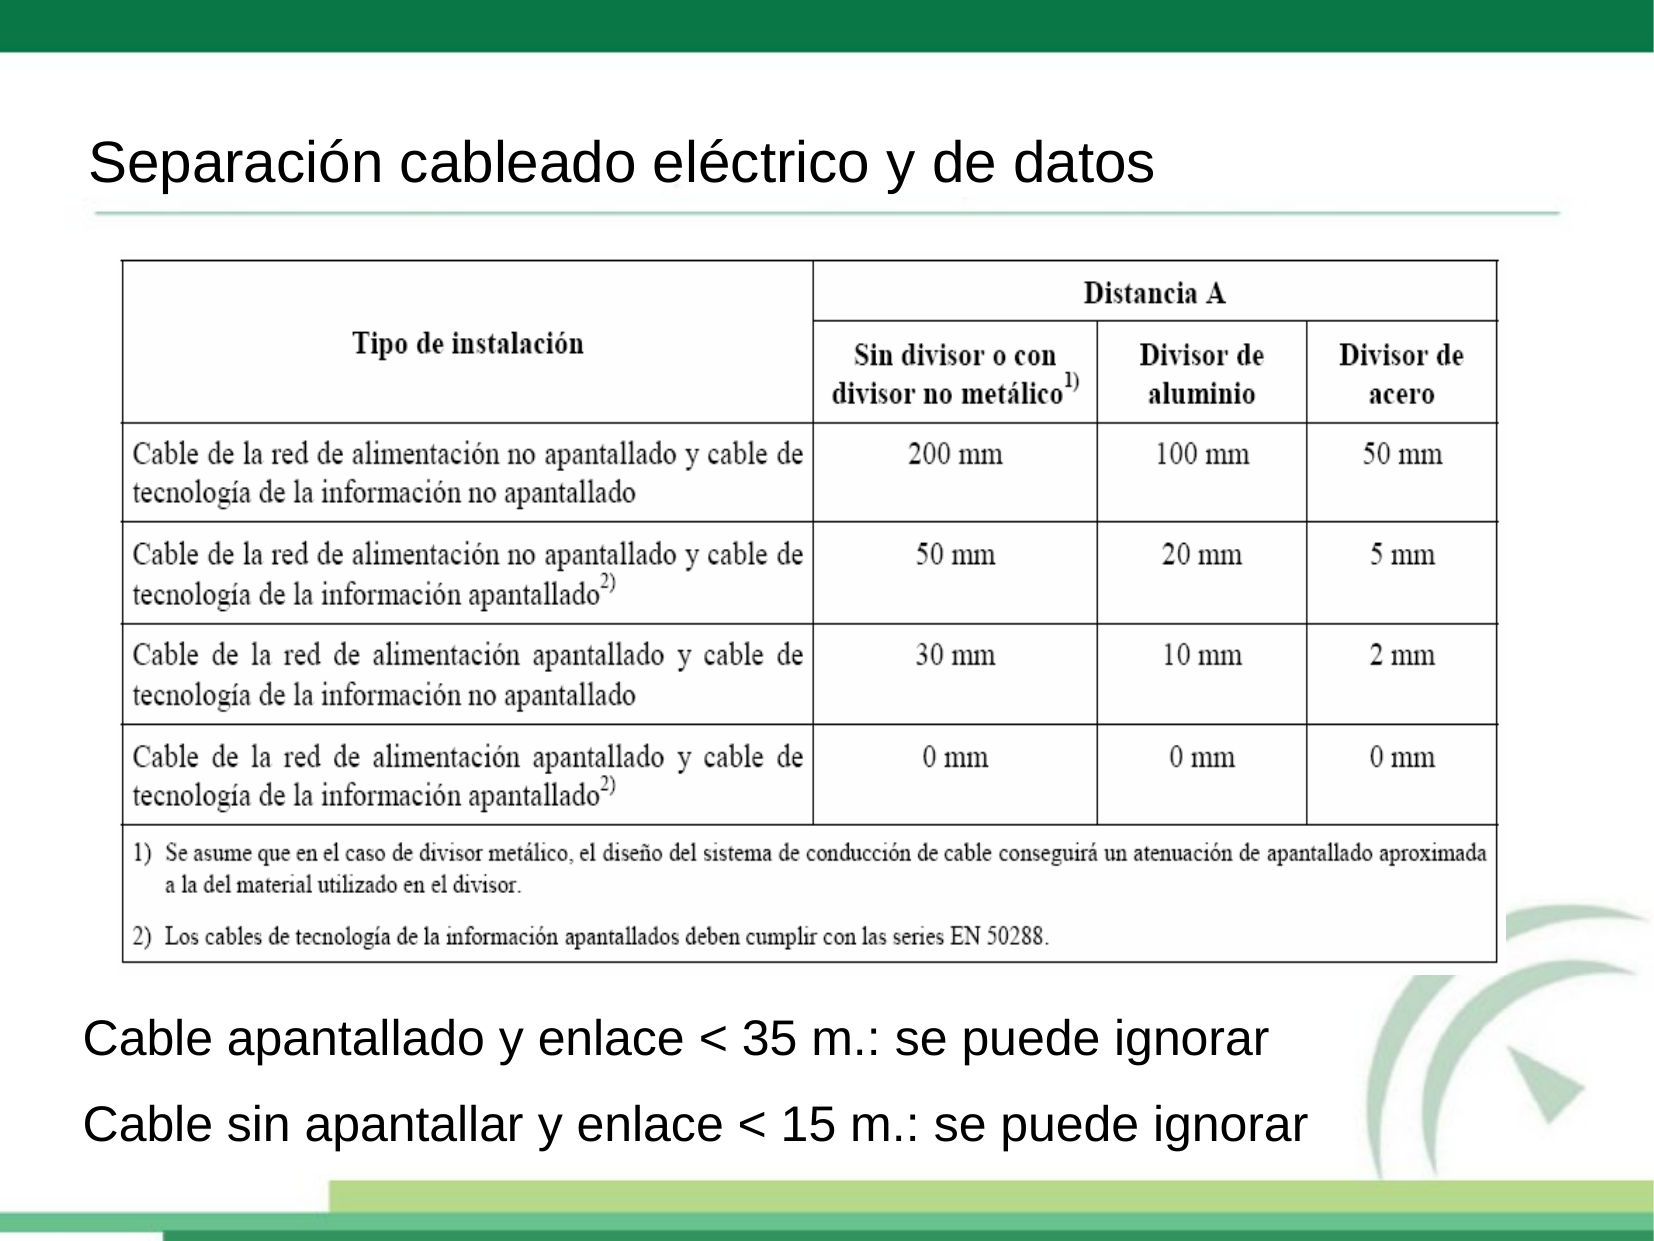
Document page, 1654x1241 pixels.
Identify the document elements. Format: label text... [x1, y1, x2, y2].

picture [0, 0, 1654, 1241]
title Separación cableado eléctrico y de datos [88, 58, 1577, 266]
list Cable apantallado y enlace < 35 m.: se puede ignorar Cable sin apantallar y enlace < 15 m.: se puede ignorar [82, 290, 1571, 1241]
